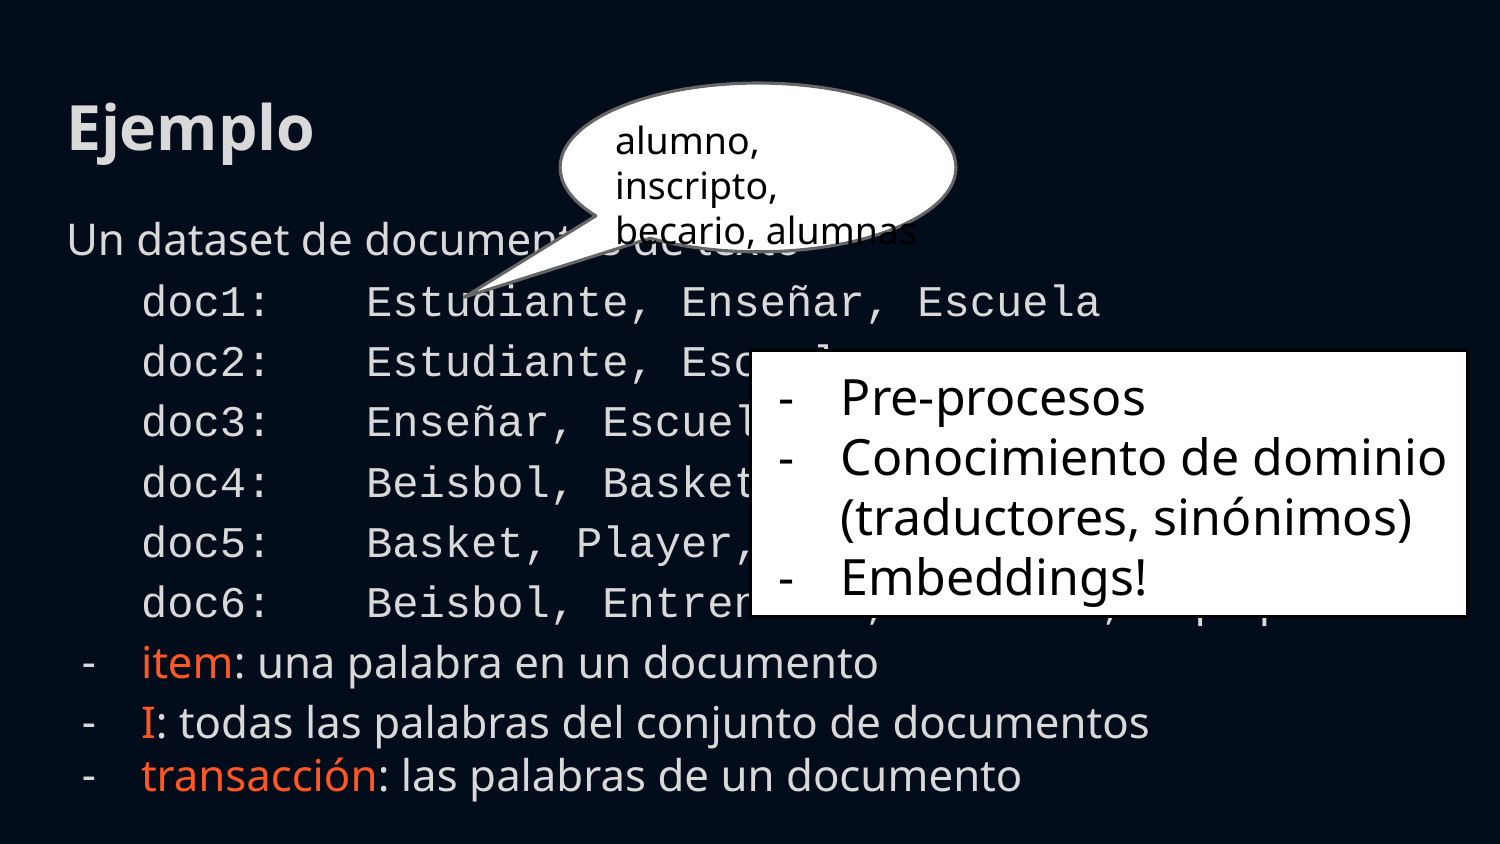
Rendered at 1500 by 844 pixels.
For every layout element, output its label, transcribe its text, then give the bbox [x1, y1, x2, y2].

title Ejemplo [51, 72, 1449, 167]
text_box [943, 137, 956, 198]
list Un dataset de documentos de texto doc1: Estudiante, Enseñar, Escuela doc2: Estudiante, Escuela doc3: Enseñar, Escuela, Ciudad, Partido doc4: Beisbol, Basket doc5: Basket, Player, Espectador doc6: Beisbol, Entrenador, Partido, Equipo item: una palabra en un documento I: todas las palabras del conjunto de documentos transacción: las palabras de un documento [51, 189, 1449, 750]
text_box [464, 116, 600, 298]
text_box Pre-procesos Conocimiento de dominio (traductores, sinónimos) Embeddings! [750, 350, 1468, 617]
text_box [633, 83, 883, 102]
text_box alumno, inscripto, becario, alumnas [600, 102, 943, 272]
